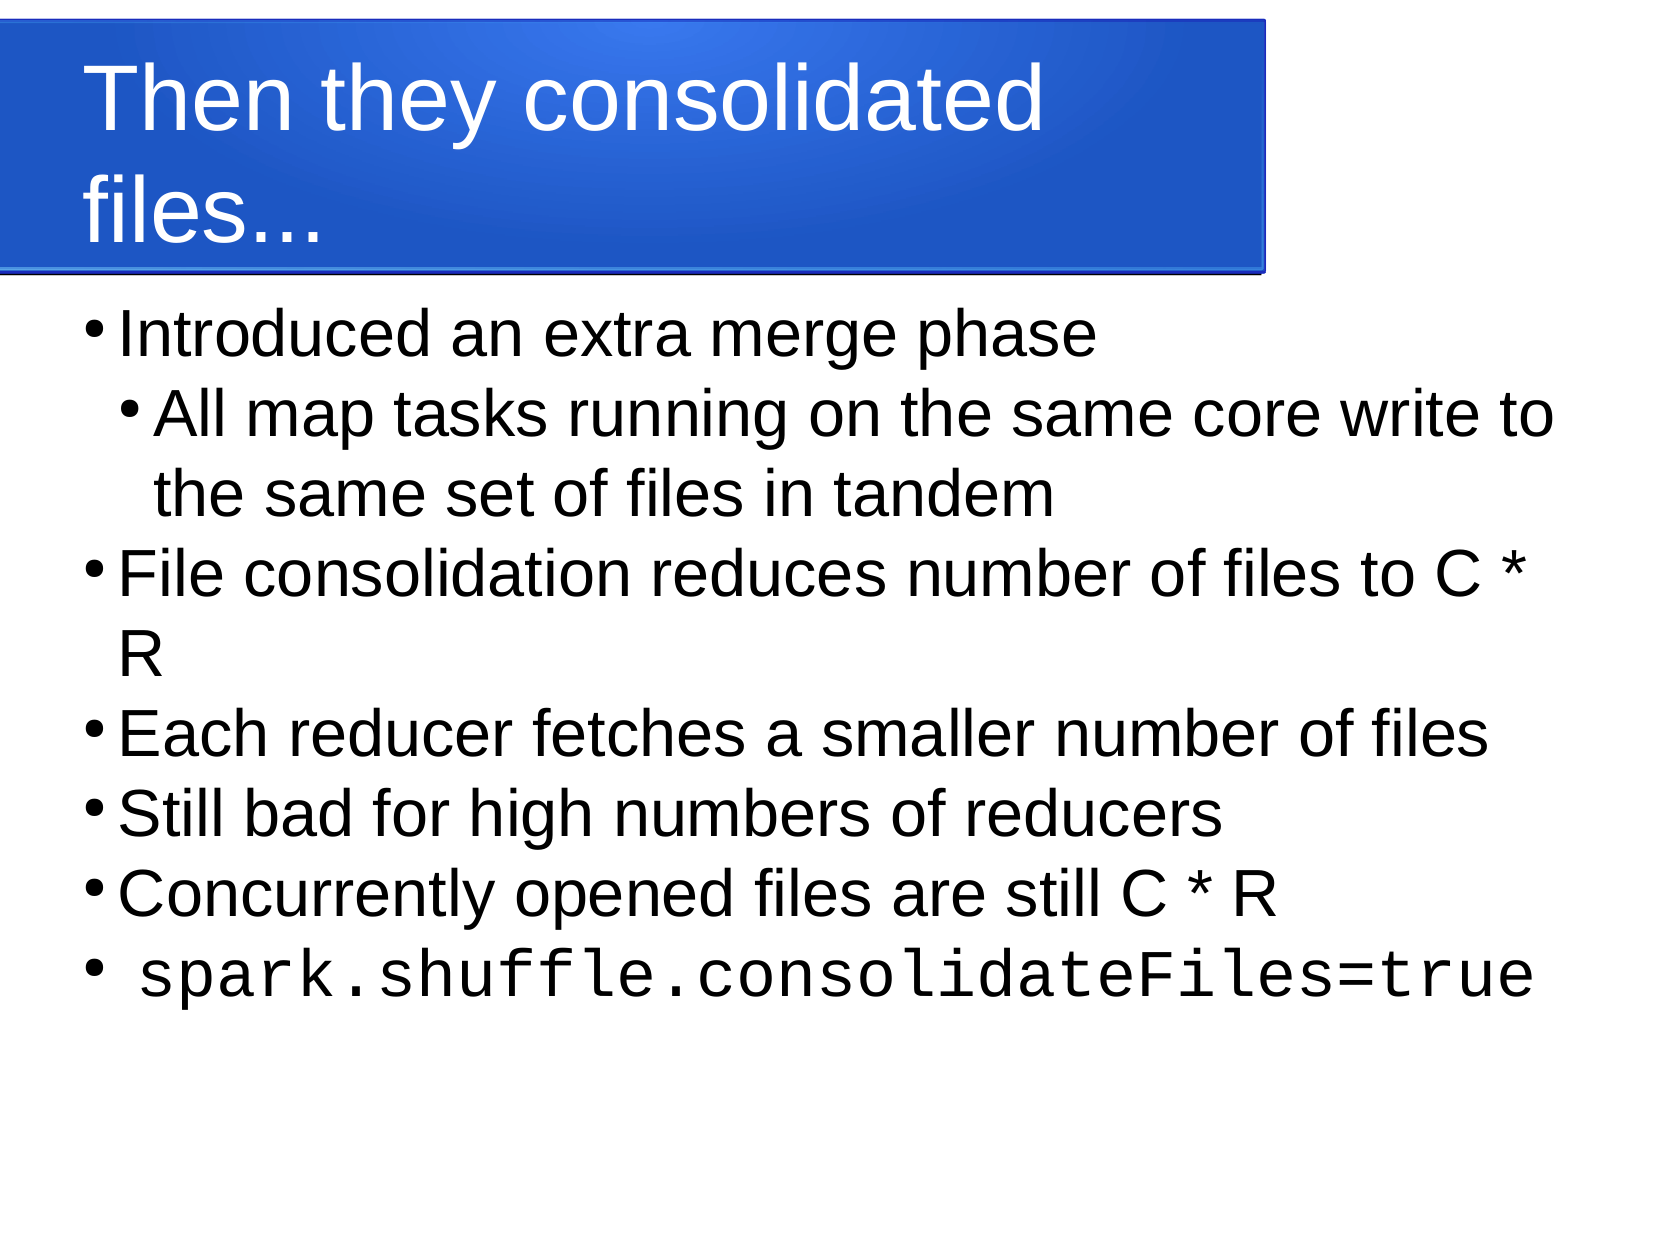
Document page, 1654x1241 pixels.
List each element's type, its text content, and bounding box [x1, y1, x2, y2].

text_box Then they consolidated files... [82, 47, 1234, 252]
text_box Introduced an extra merge phase All map tasks running on the same core write to the same set of files in tandem File consolidation reduces number of files to C * R Each reducer fetches a smaller number of files Still bad for high numbers of reducers Concurrently opened files are still C * R spark.shuffle.consolidateFiles=true [82, 290, 1571, 1010]
picture [0, 17, 1269, 282]
